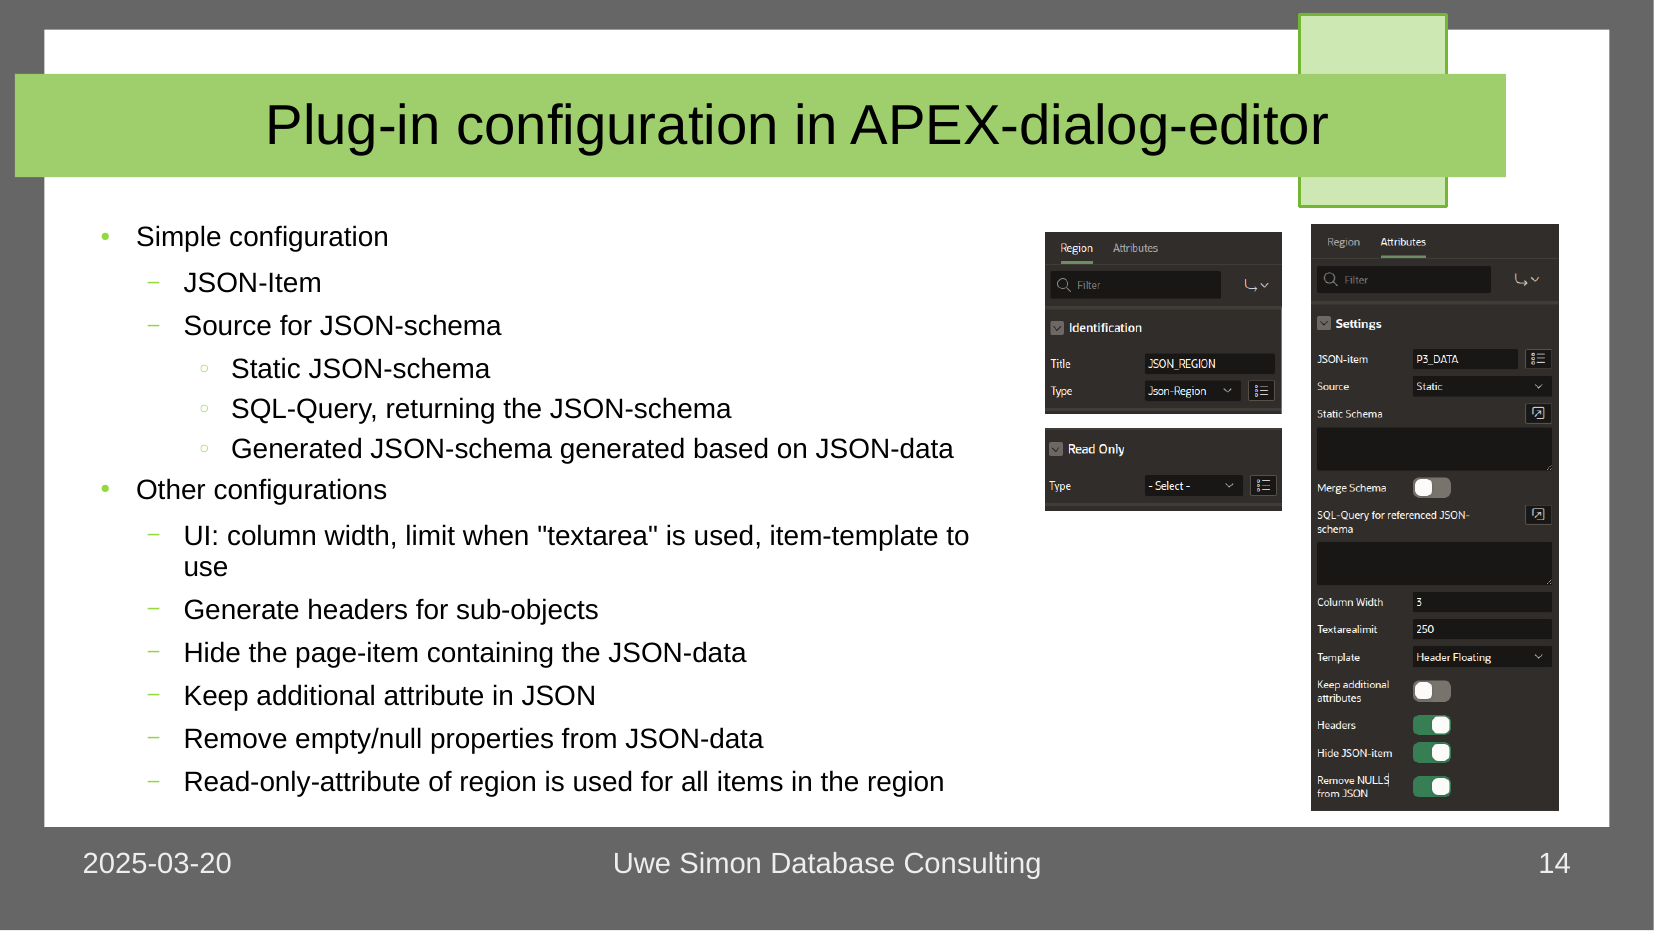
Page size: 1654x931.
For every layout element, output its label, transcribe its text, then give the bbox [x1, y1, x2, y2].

picture [1045, 428, 1282, 511]
picture [1311, 224, 1559, 811]
picture [1045, 232, 1282, 414]
title Plug-in configuration in APEX-dialog-editor [88, 73, 1506, 178]
list Simple configuration JSON-Item Source for JSON-schema Static JSON-schema SQL-Query, returning the JSON-schema Generated JSON-schema generated based on JSON-data Other configurations UI: column width, limit when "textarea" is used, item-template to use Generate headers for sub-objects Hide the page-item containing the JSON-data Keep additional attribute in JSON Remove empty/null properties from JSON-data Read-only-attribute of region is used for all items in the region [88, 221, 1004, 813]
